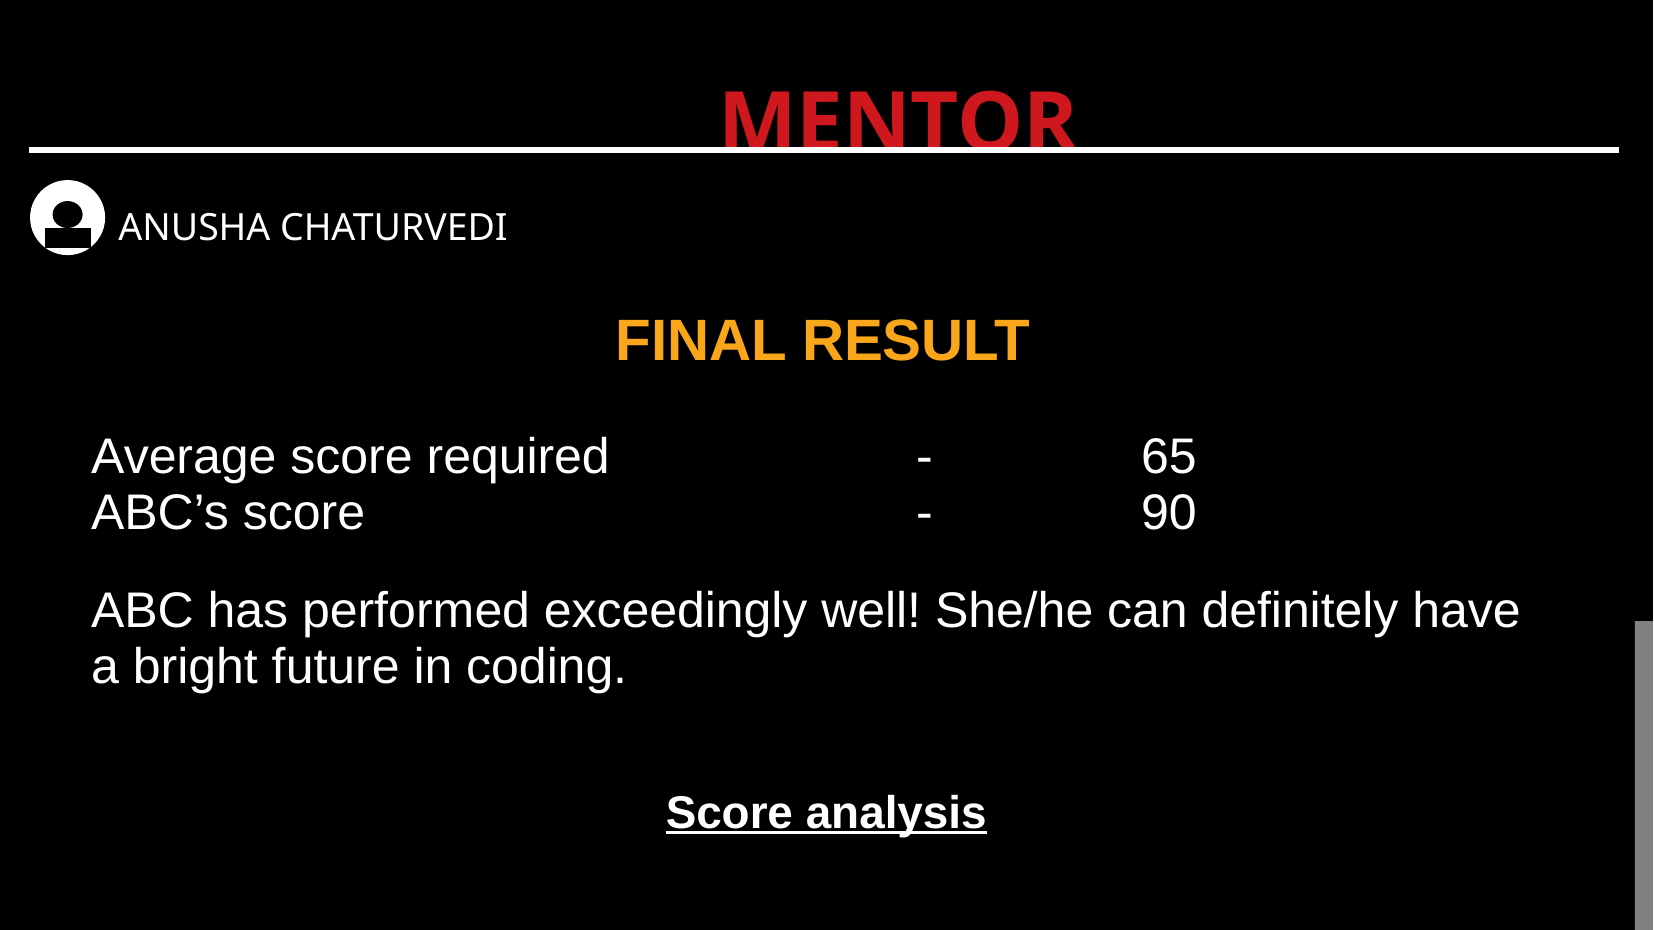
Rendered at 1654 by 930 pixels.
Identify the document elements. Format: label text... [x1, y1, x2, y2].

text_box [1634, 621, 1653, 930]
text_box Score analysis [651, 780, 1002, 847]
text_box MENTOR [703, 55, 947, 147]
text_box Average score required - 65 ABC’s score - 90 ABC has performed exceedingly well! She/he can definitely have a bright future in coding. [76, 421, 1577, 702]
text_box [30, 180, 106, 256]
text_box FINAL RESULT [601, 300, 1052, 387]
text_box ANUSHA CHATURVEDI [103, 193, 392, 246]
